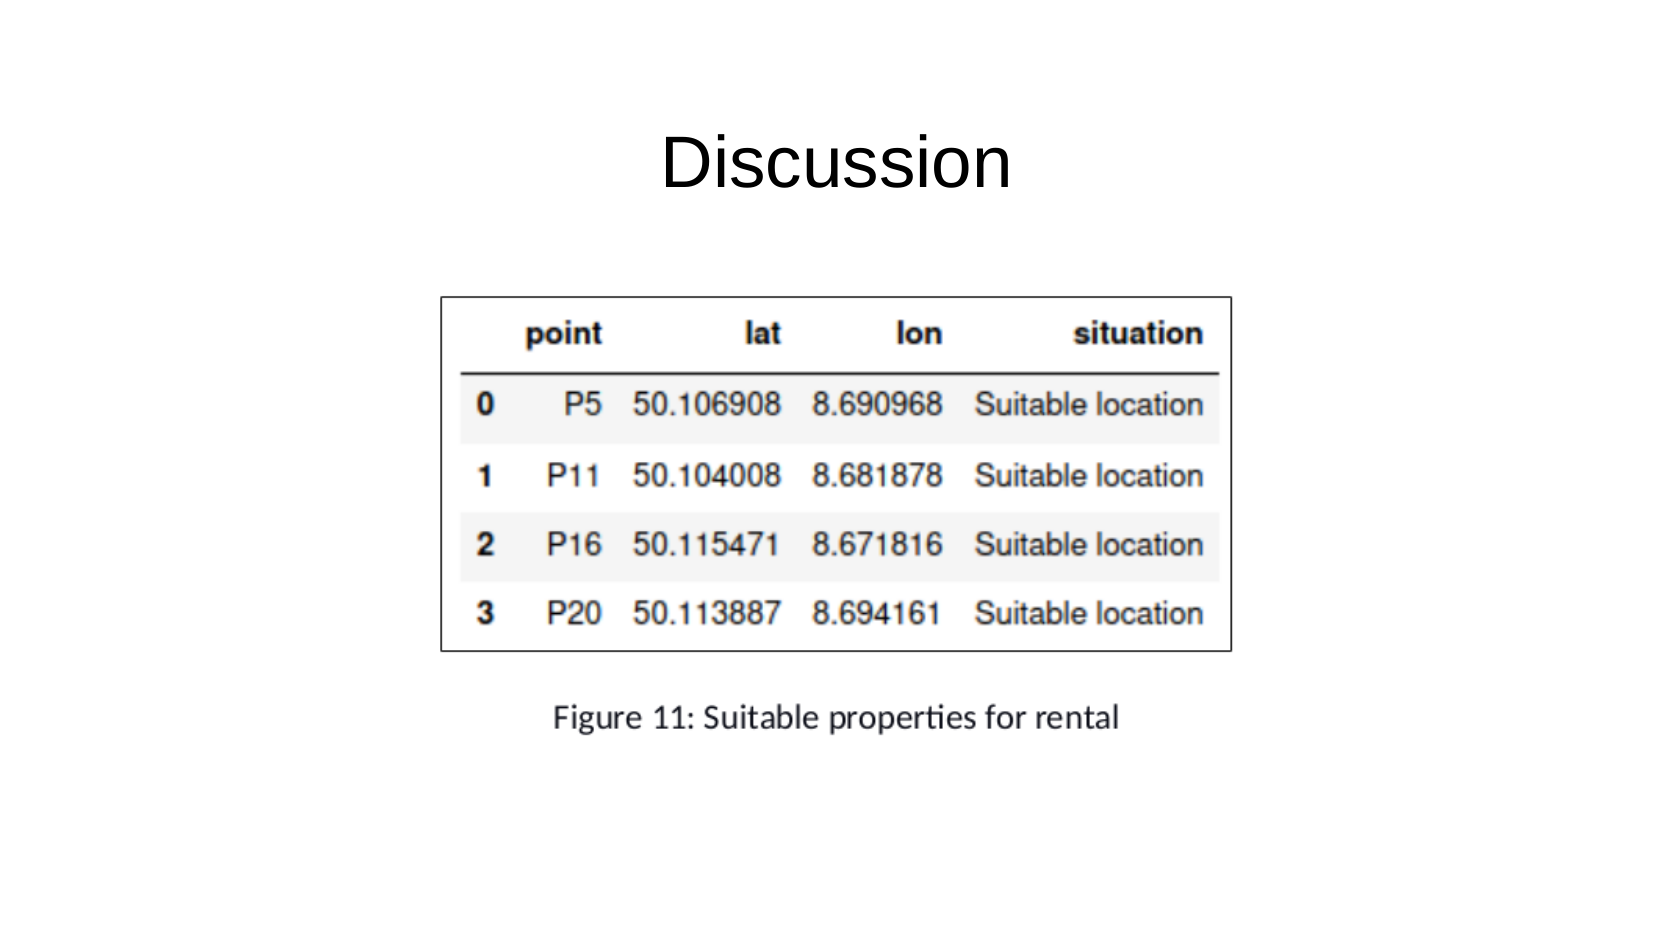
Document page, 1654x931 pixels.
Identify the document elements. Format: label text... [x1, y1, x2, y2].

picture [425, 284, 1237, 754]
title Discussion [26, 8, 1647, 316]
